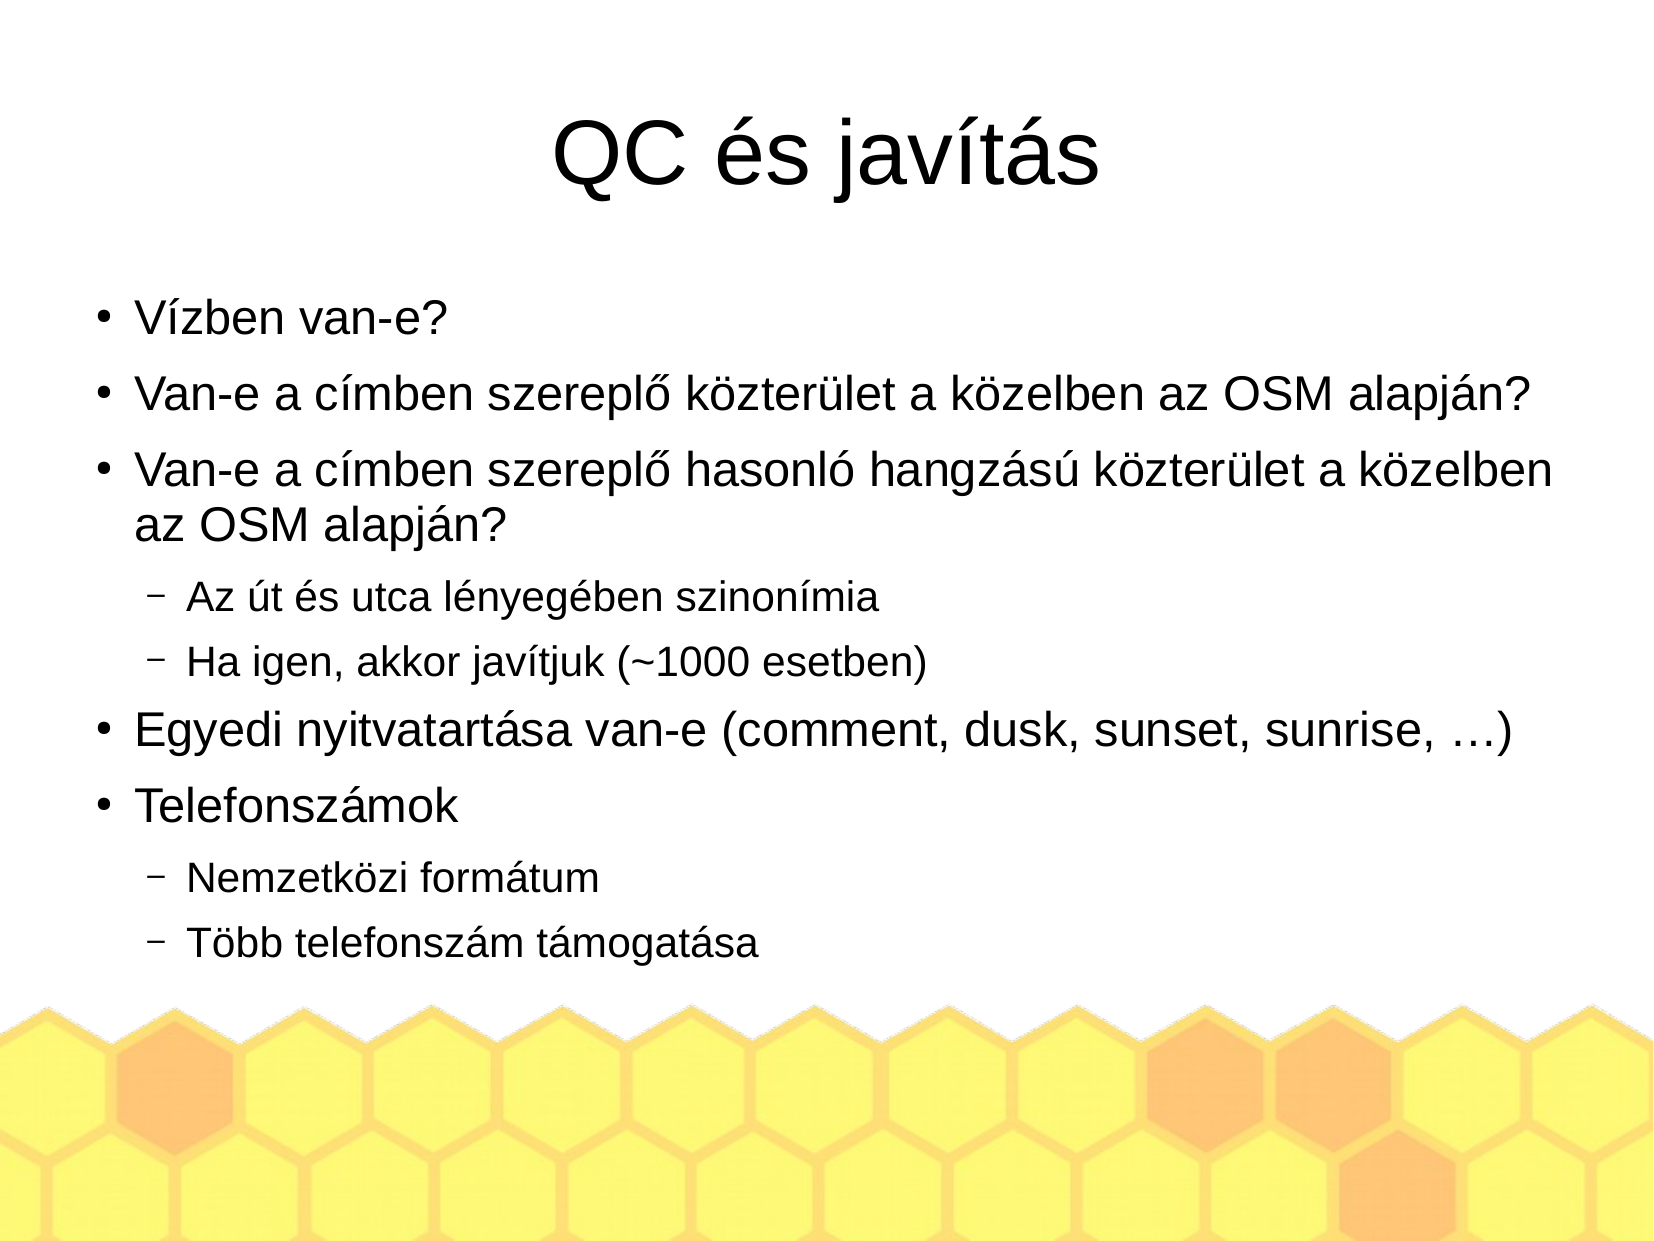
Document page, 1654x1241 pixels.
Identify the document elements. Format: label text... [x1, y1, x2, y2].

list Vízben van-e? Van-e a címben szereplő közterület a közelben az OSM alapján? Van-e a címben szereplő hasonló hangzású közterület a közelben az OSM alapján? Az út és utca lényegében szinonímia Ha igen, akkor javítjuk (~1000 esetben) Egyedi nyitvatartása van-e (comment, dusk, sunset, sunrise, …) Telefonszámok Nemzetközi formátum Több telefonszám támogatása [82, 290, 1571, 1010]
title QC és javítás [82, 49, 1571, 257]
picture [0, 1001, 1654, 1241]
